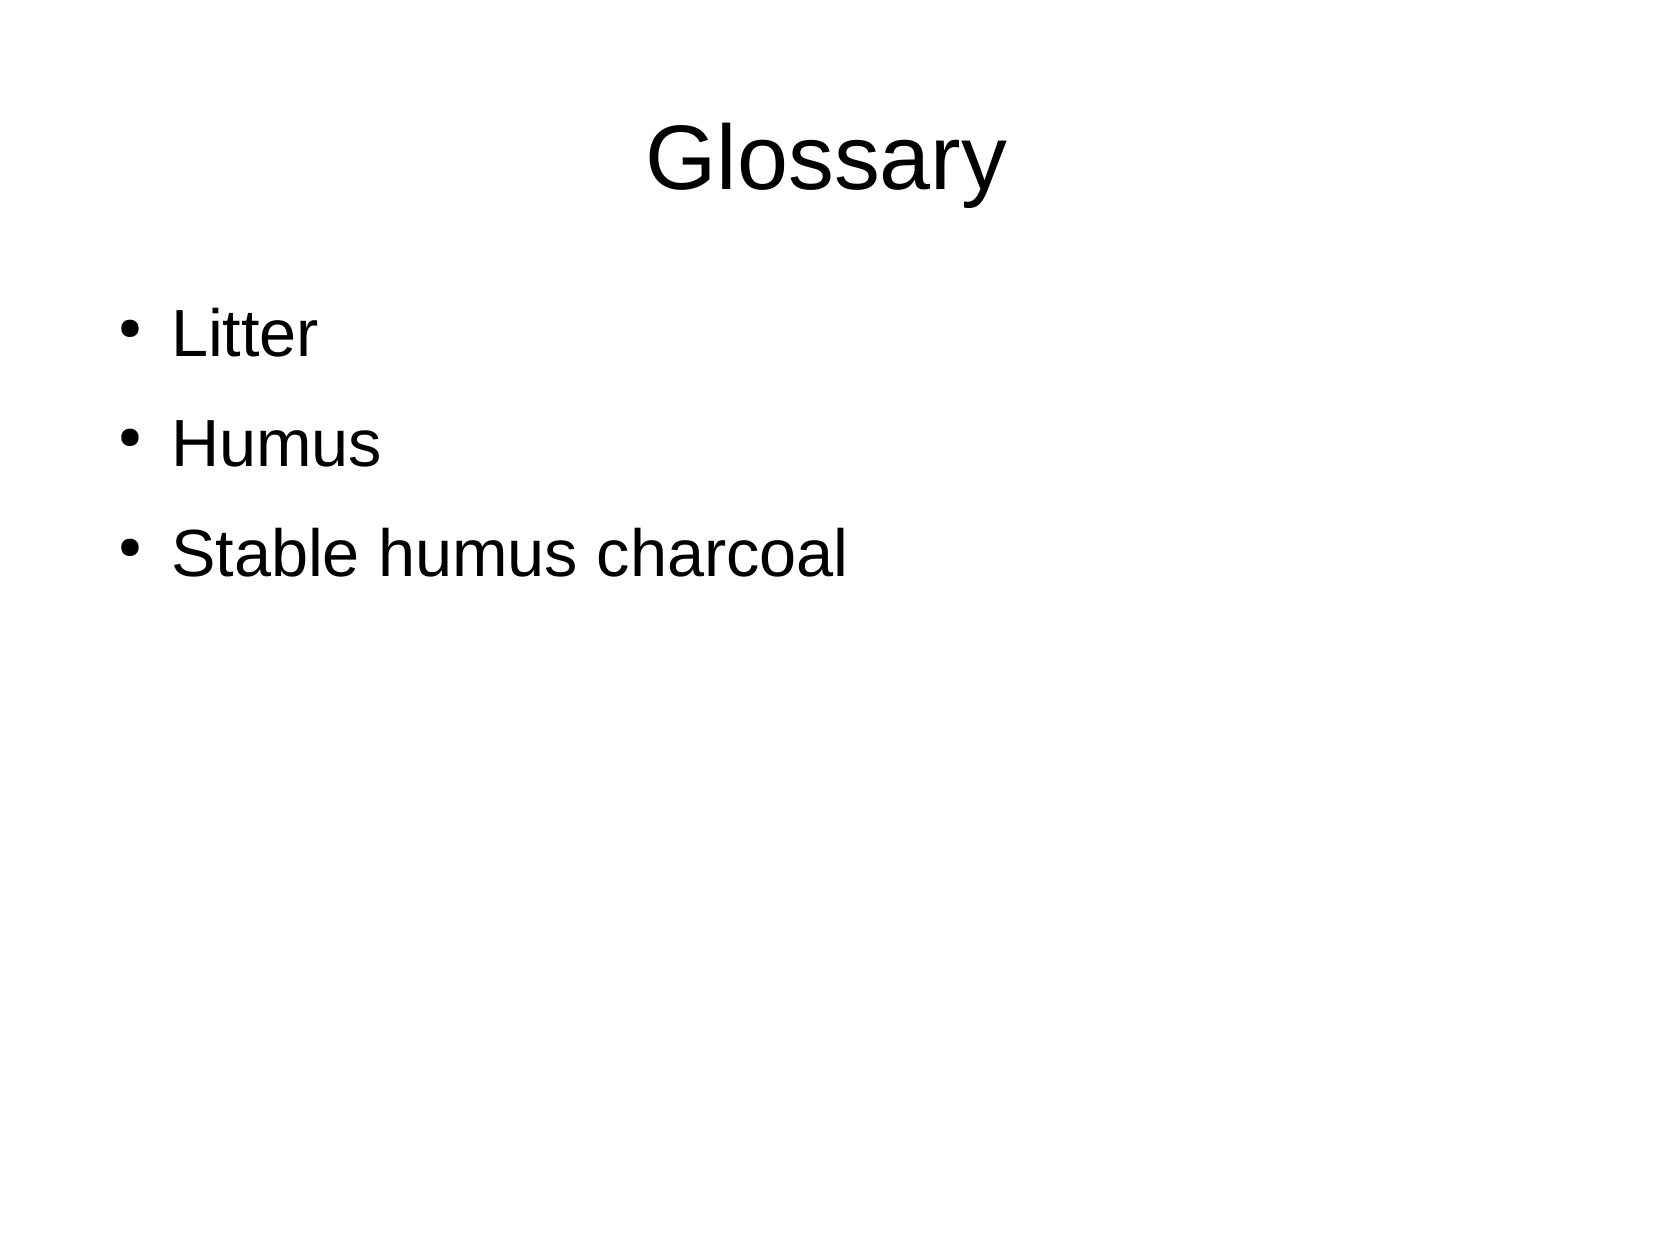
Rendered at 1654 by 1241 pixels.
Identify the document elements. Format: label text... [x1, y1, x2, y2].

list Litter Humus Stable humus charcoal [82, 290, 1538, 1010]
title Glossary [82, 49, 1571, 257]
